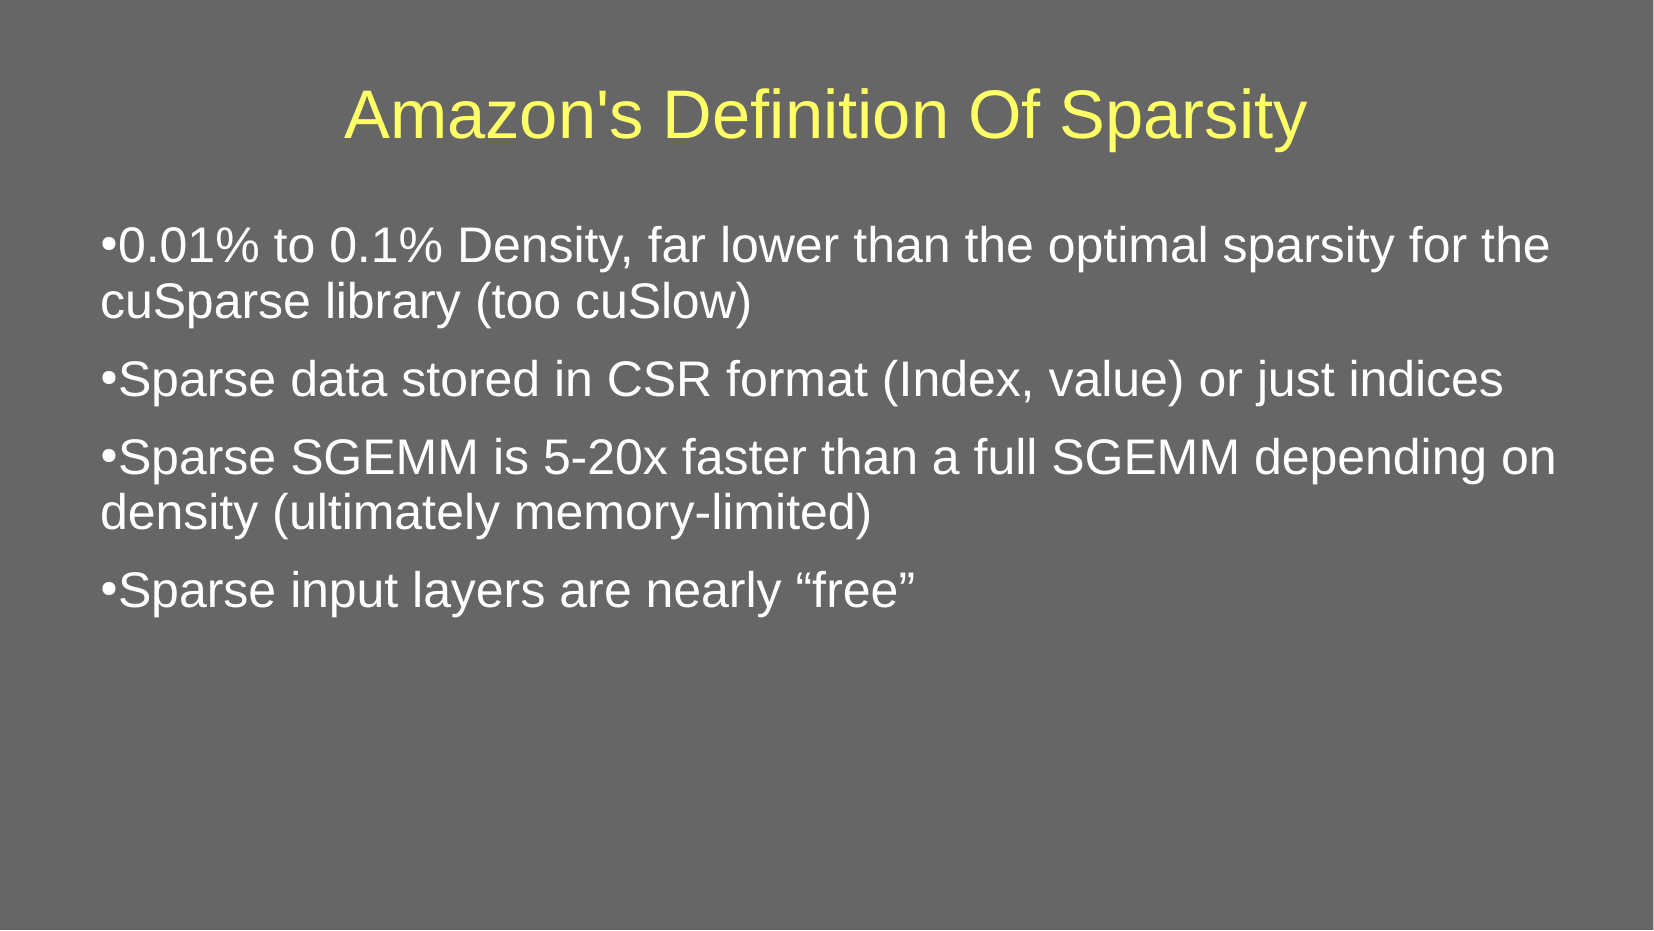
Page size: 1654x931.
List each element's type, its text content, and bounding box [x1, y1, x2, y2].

title Amazon's Definition Of Sparsity [82, 36, 1571, 193]
list 0.01% to 0.1% Density, far lower than the optimal sparsity for the cuSparse library (too cuSlow) Sparse data stored in CSR format (Index, value) or just indices Sparse SGEMM is 5-20x faster than a full SGEMM depending on density (ultimately memory-limited) Sparse input layers are nearly “free” [82, 217, 1571, 757]
